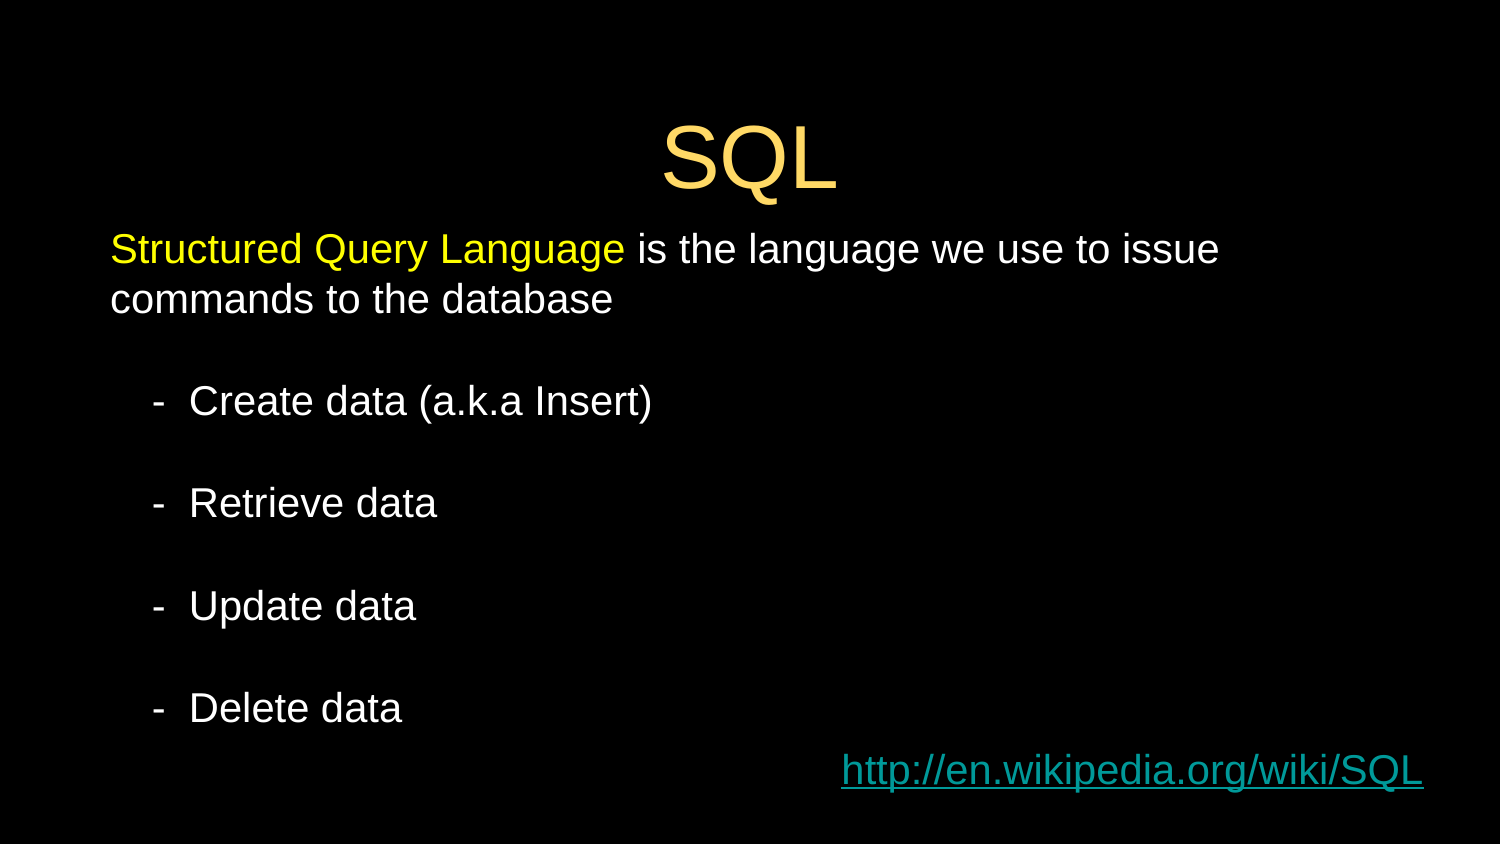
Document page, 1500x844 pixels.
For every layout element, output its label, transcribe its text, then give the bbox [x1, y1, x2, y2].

list Structured Query Language is the language we use to issue commands to the database - Create data (a.k.a Insert) - Retrieve data - Update data - Delete data [106, 240, 1393, 713]
title SQL [106, 71, 1393, 235]
text_box http://en.wikipedia.org/wiki/SQL [819, 739, 1446, 797]
